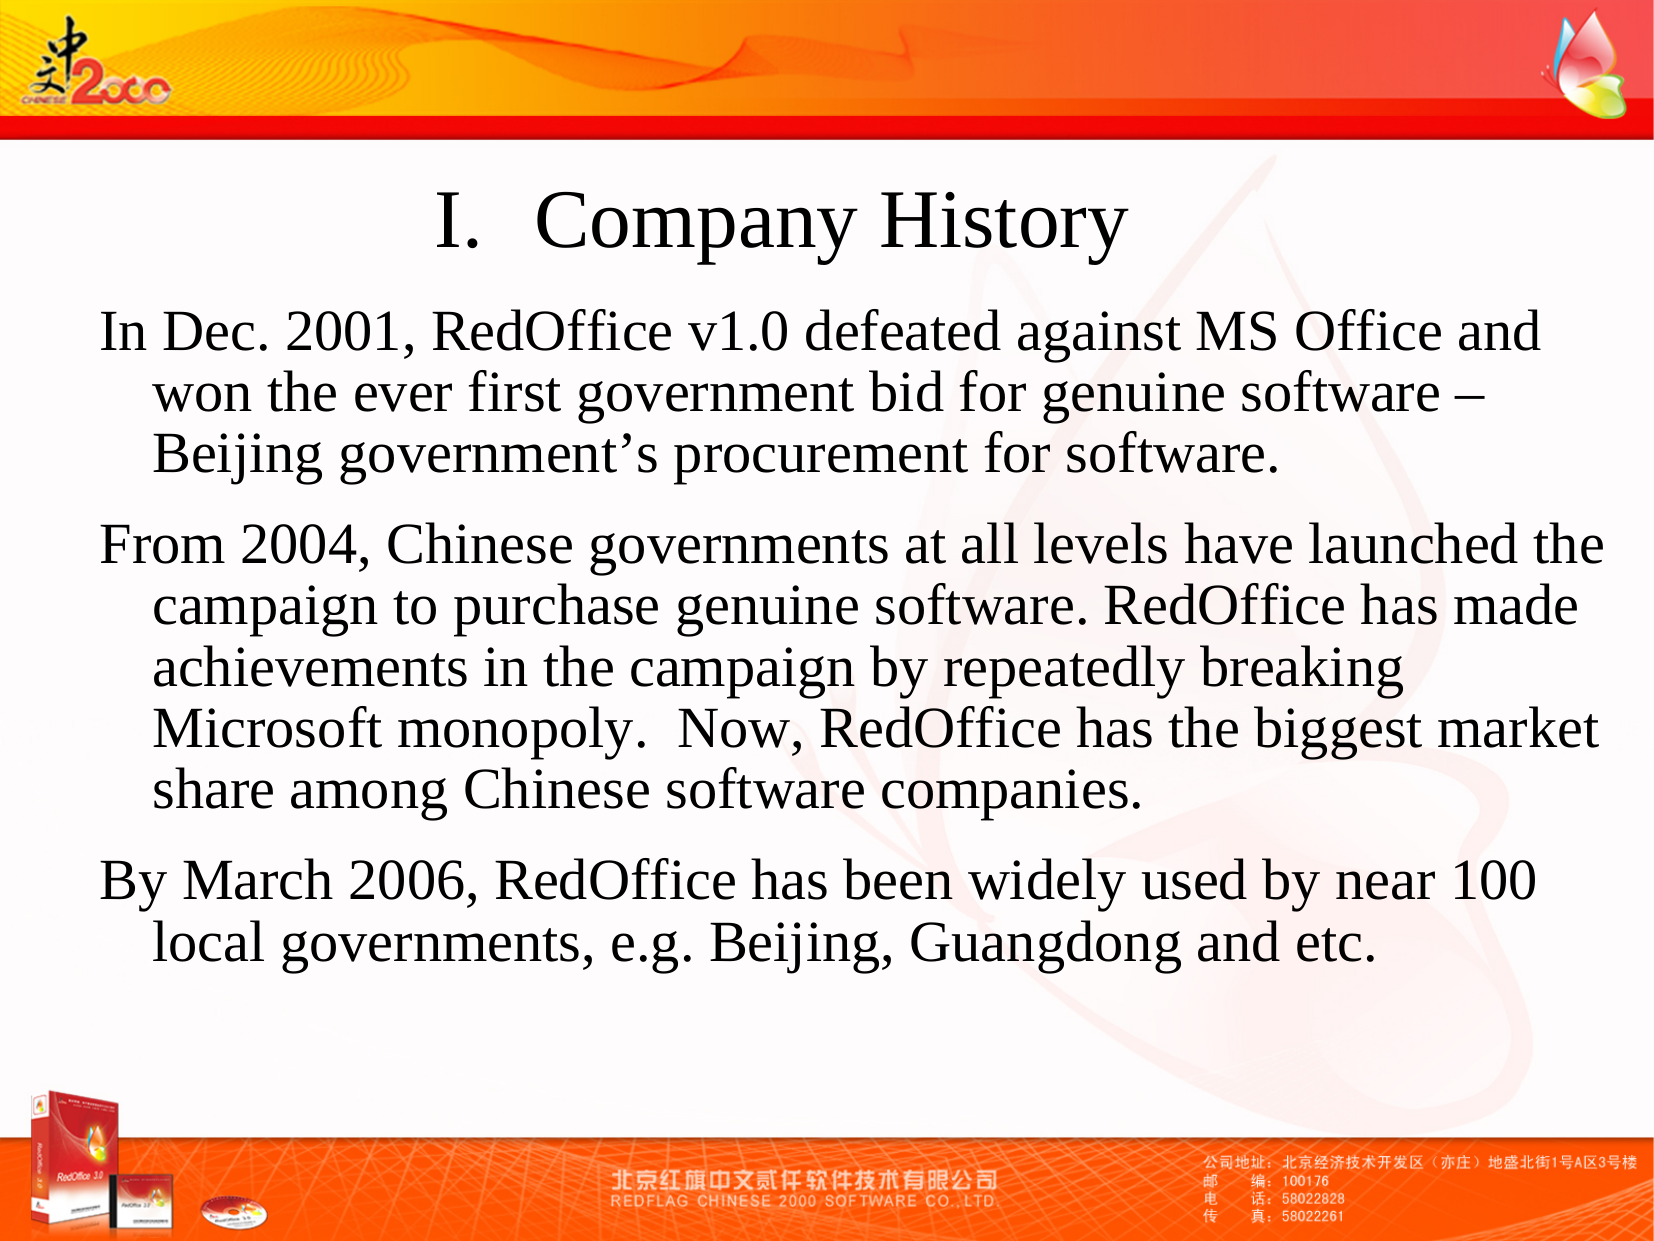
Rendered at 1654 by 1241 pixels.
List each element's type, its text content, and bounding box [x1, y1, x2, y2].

list In Dec. 2001, RedOffice v1.0 defeated against MS Office and won the ever first government bid for genuine software – Beijing government’s procurement for software. From 2004, Chinese governments at all levels have launched the campaign to purchase genuine software. RedOffice has made achievements in the campaign by repeatedly breaking Microsoft monopoly. Now, RedOffice has the biggest market share among Chinese software companies. By March 2006, RedOffice has been widely used by near 100 local governments, e.g. Beijing, Guangdong and etc. [82, 301, 1613, 1158]
picture [0, 0, 1654, 1241]
title I. Company History [29, 173, 1518, 270]
